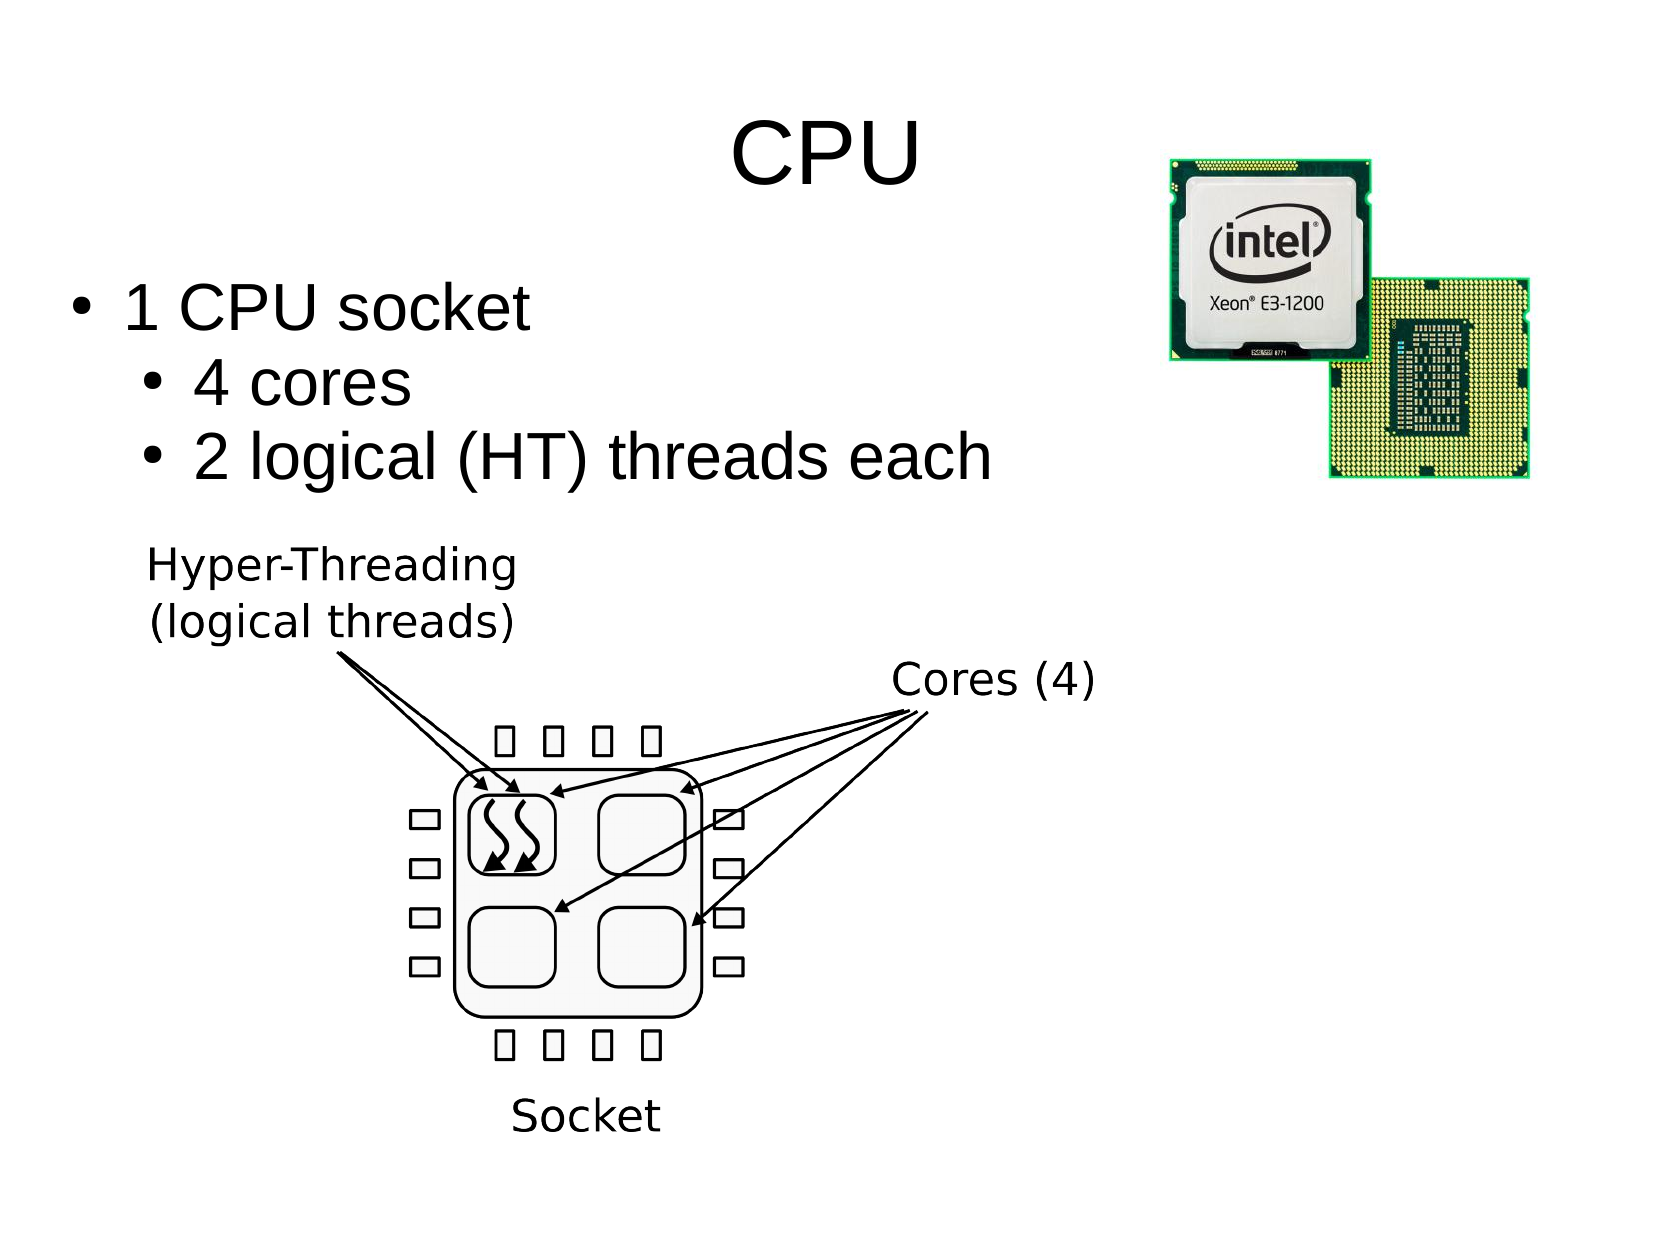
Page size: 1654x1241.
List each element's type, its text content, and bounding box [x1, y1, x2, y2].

text_box 1 CPU socket 4 cores 2 logical (HT) threads each [37, 262, 1538, 1144]
picture [1160, 149, 1538, 262]
picture [150, 546, 1093, 1132]
title CPU [82, 49, 1571, 257]
